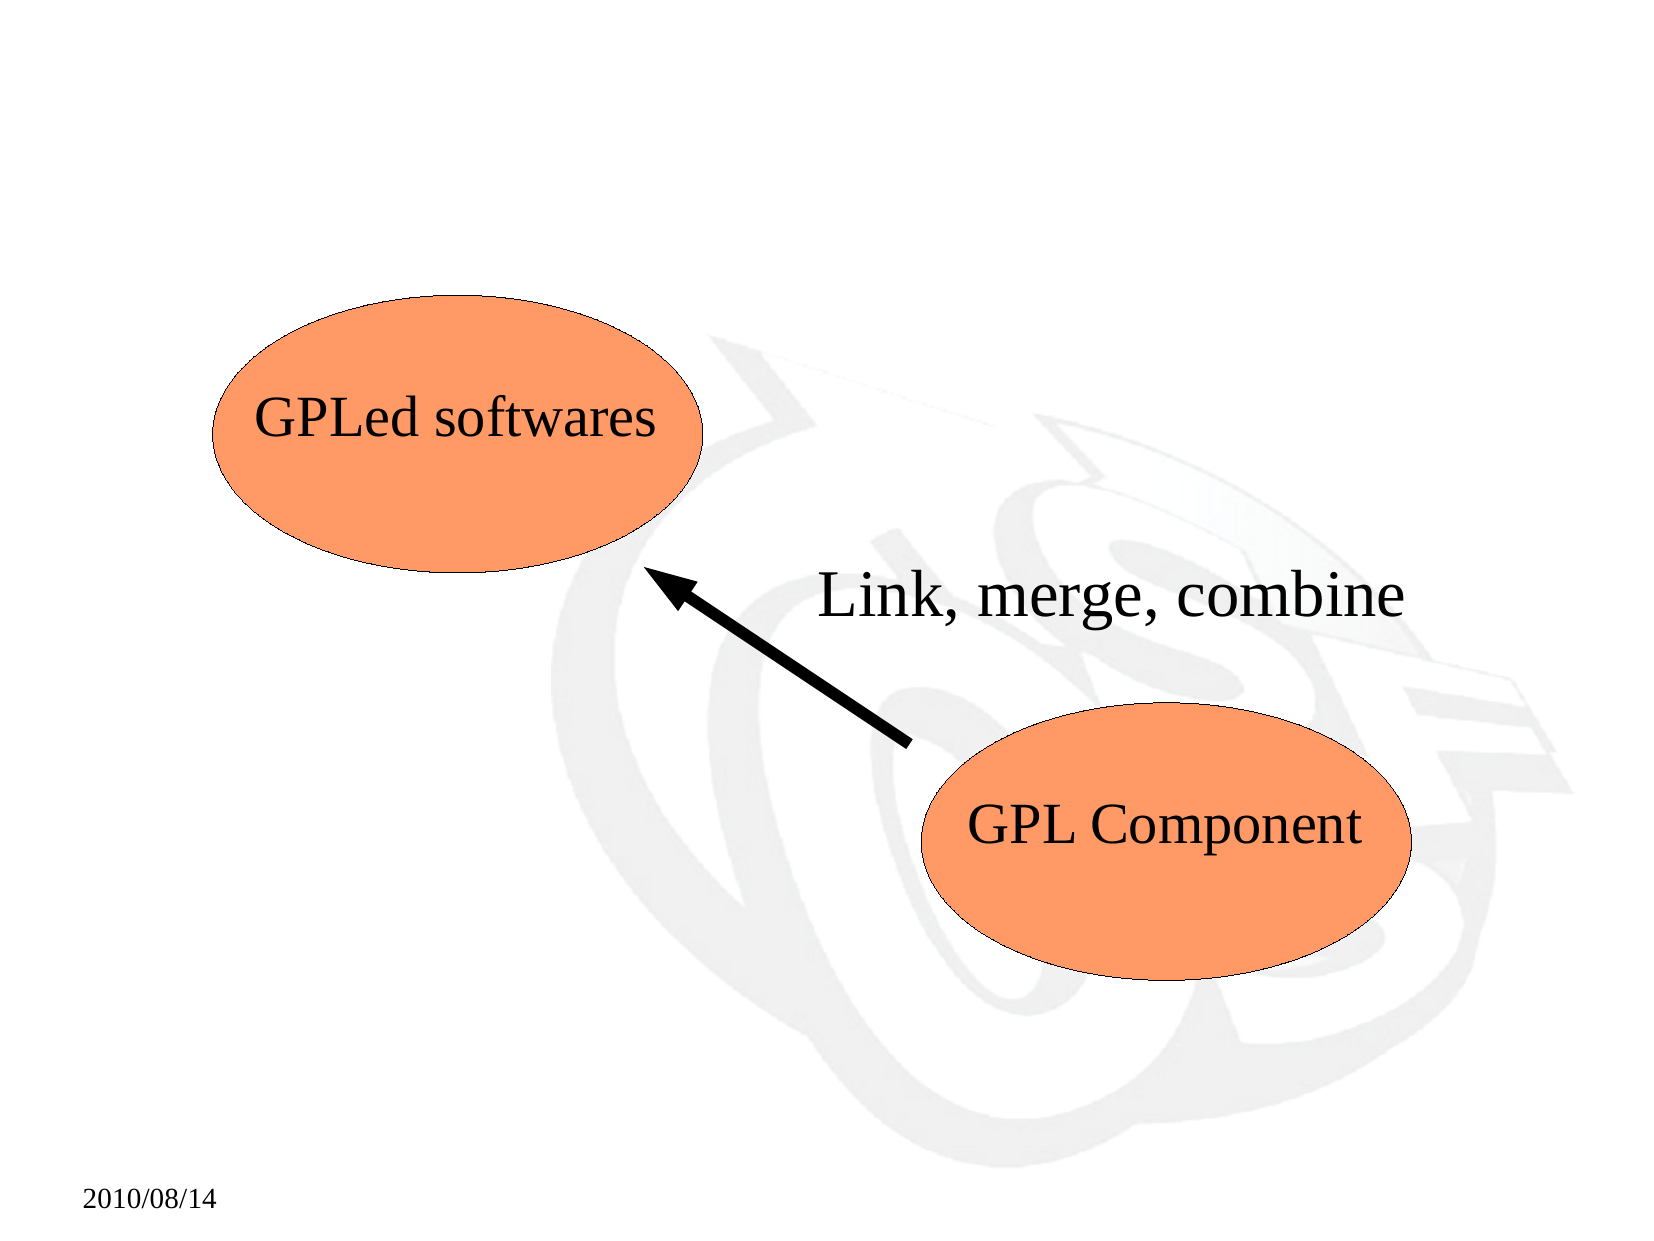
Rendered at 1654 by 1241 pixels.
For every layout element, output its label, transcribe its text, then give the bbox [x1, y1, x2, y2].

text_box [943, 702, 1390, 784]
text_box [921, 794, 936, 889]
text_box [235, 295, 681, 376]
text_box GPL Component [936, 784, 1394, 898]
text_box Link, merge, combine [803, 549, 1447, 639]
text_box [942, 898, 1391, 981]
text_box [212, 387, 227, 481]
text_box GPLed softwares [227, 376, 686, 491]
picture [551, 331, 1577, 1170]
text_box [234, 491, 682, 573]
text_box [686, 383, 703, 485]
text_box [1394, 790, 1412, 893]
